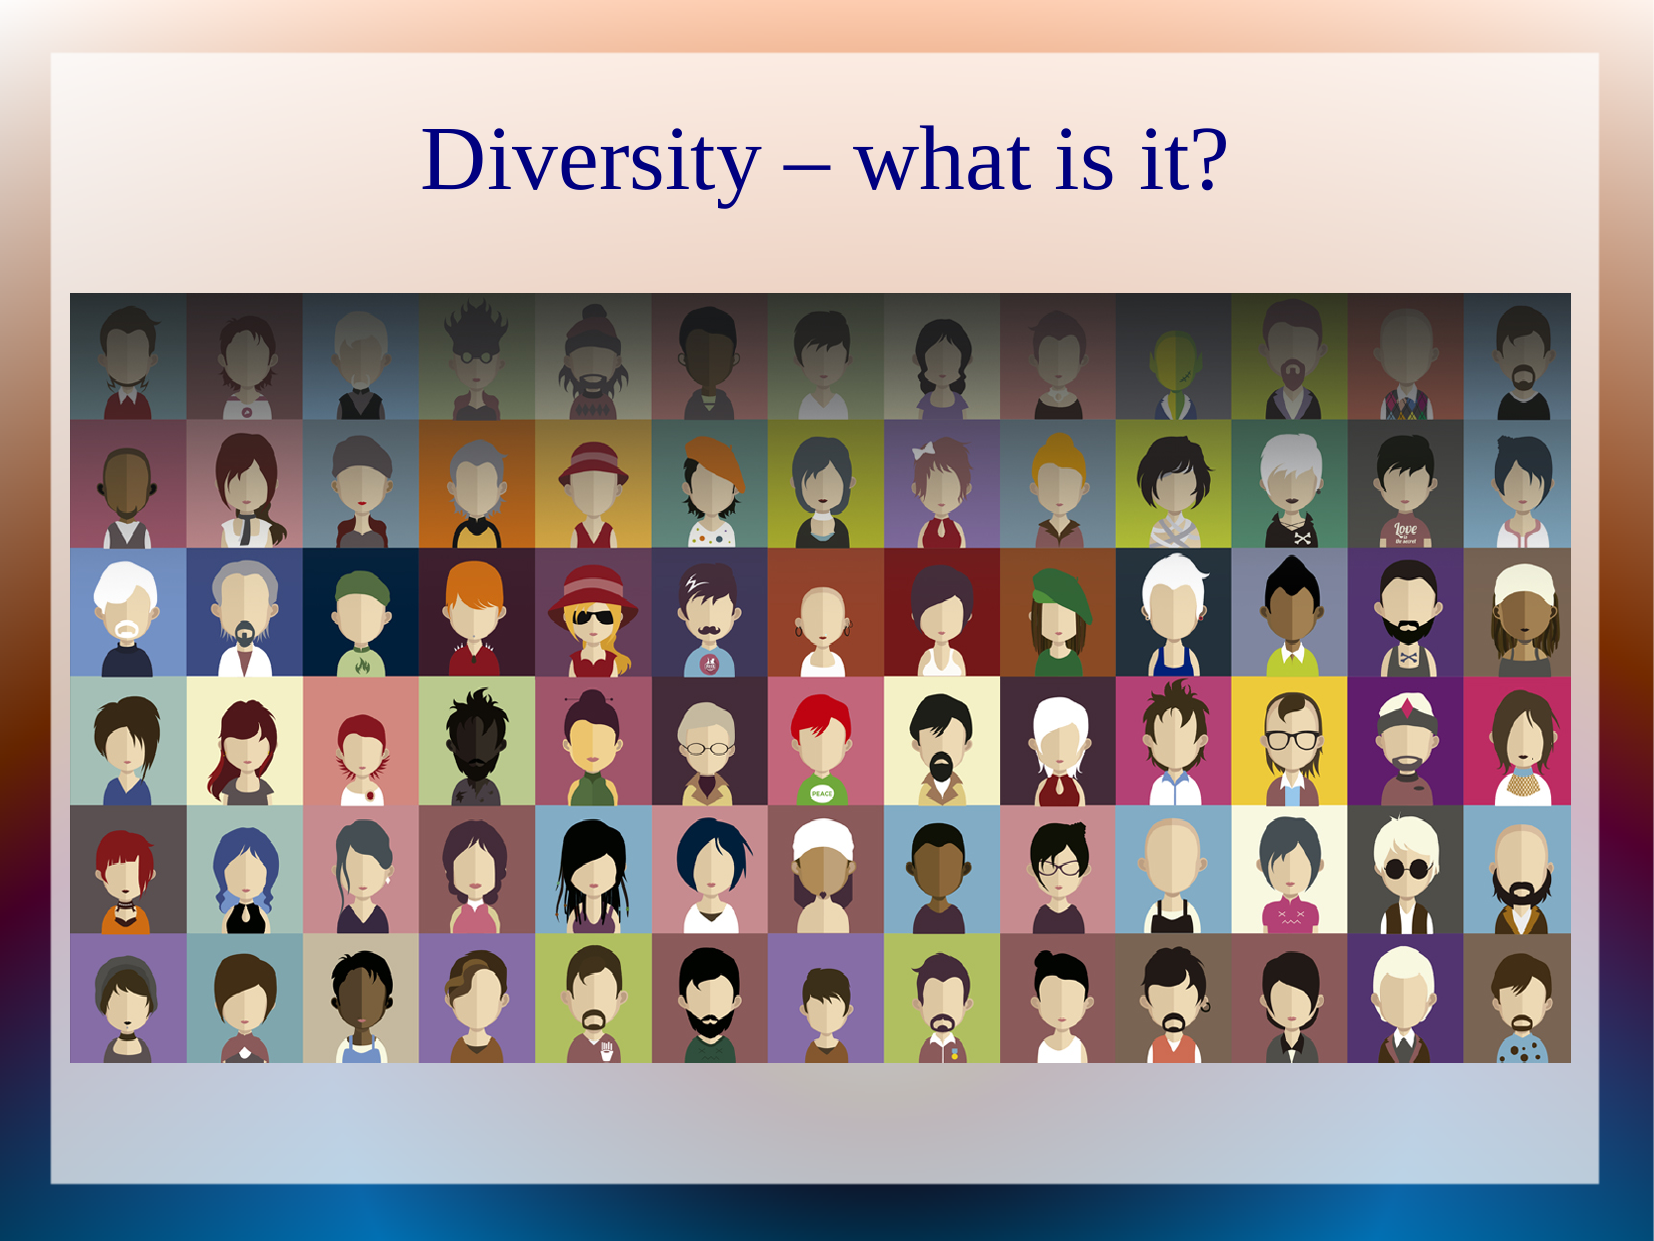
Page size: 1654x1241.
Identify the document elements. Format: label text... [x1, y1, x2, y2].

picture [0, 0, 1654, 1241]
title Diversity – what is it? [82, 55, 1571, 262]
